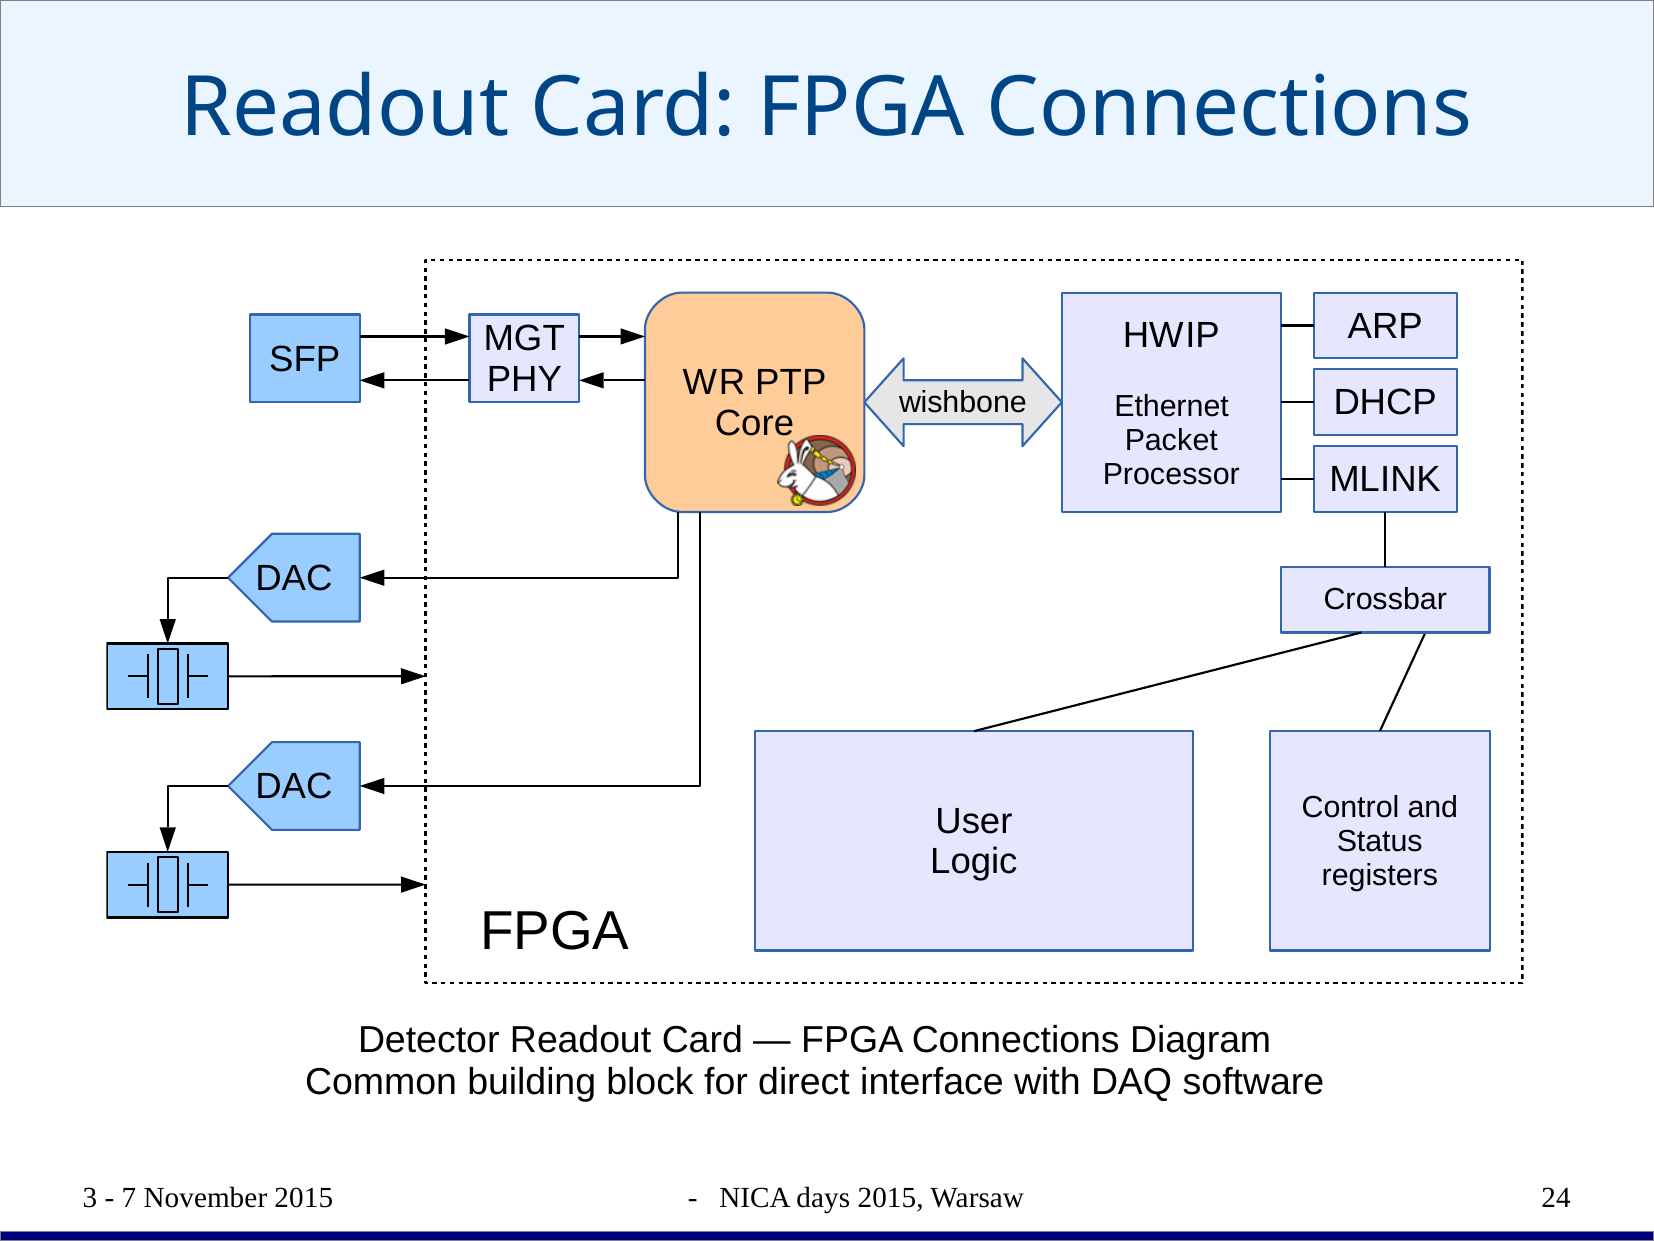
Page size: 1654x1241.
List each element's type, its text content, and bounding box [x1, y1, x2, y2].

title Readout Card: FPGA Connections [82, 29, 1571, 178]
picture [106, 258, 1524, 985]
